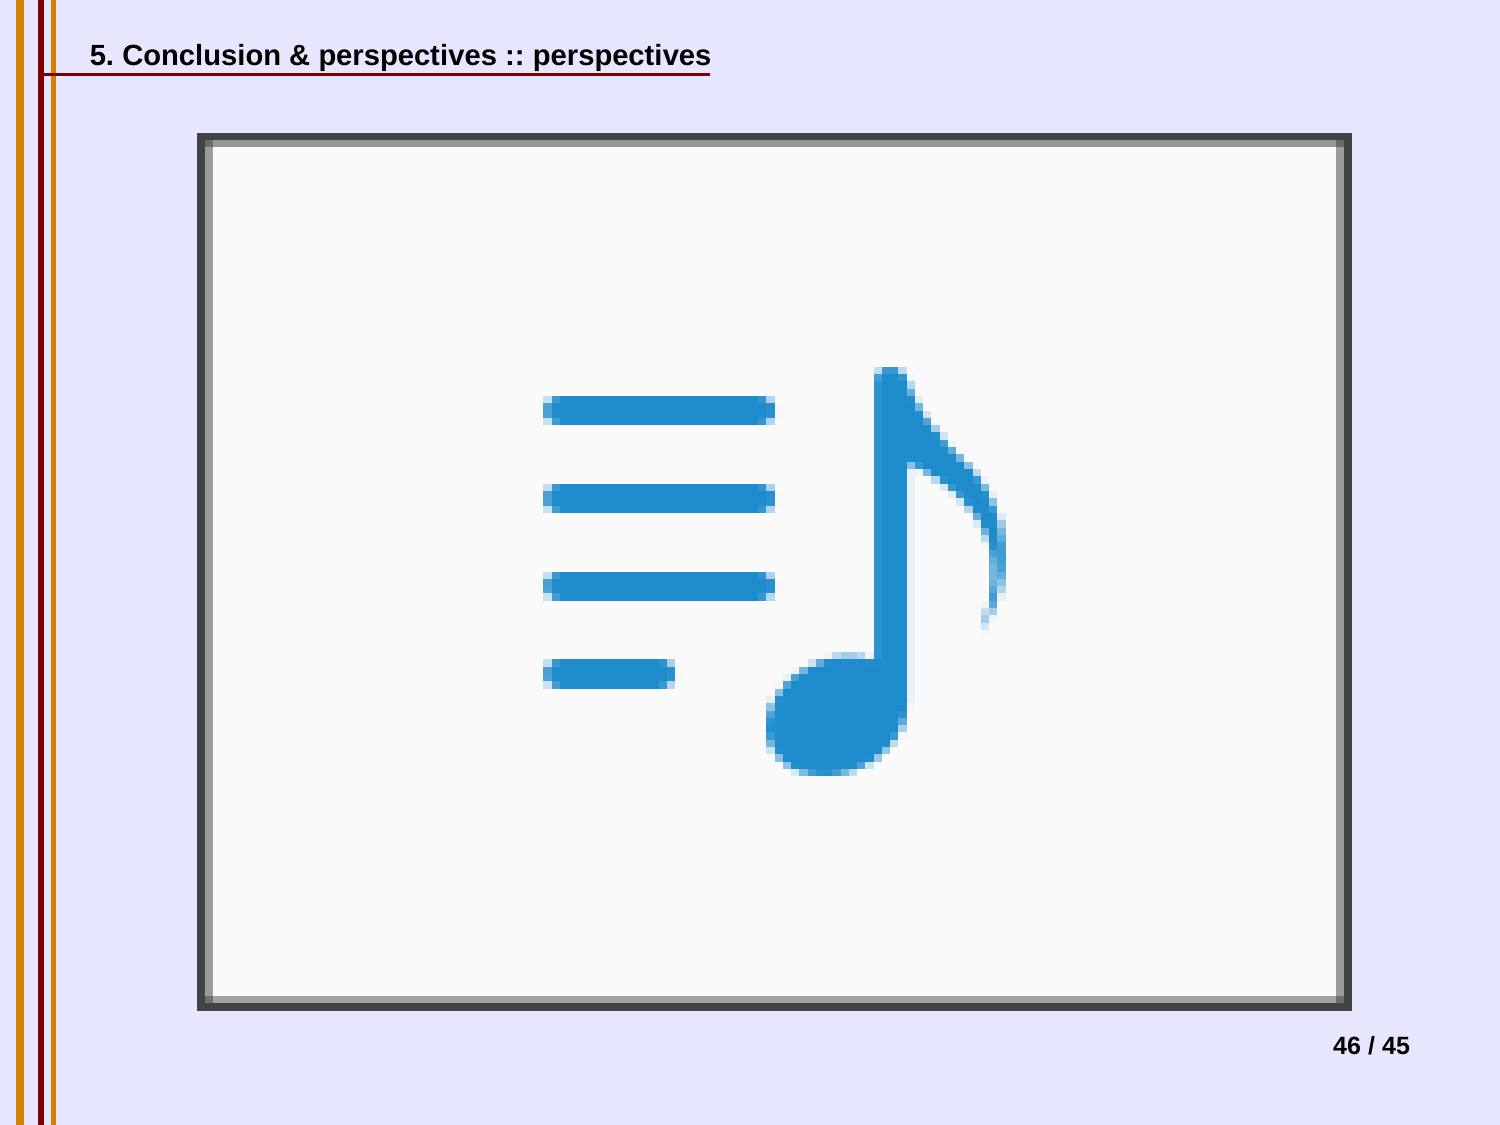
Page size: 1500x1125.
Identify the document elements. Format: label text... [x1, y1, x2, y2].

text_box [196, 132, 1354, 1012]
text_box 5. Conclusion & perspectives :: perspectives [75, 33, 975, 79]
